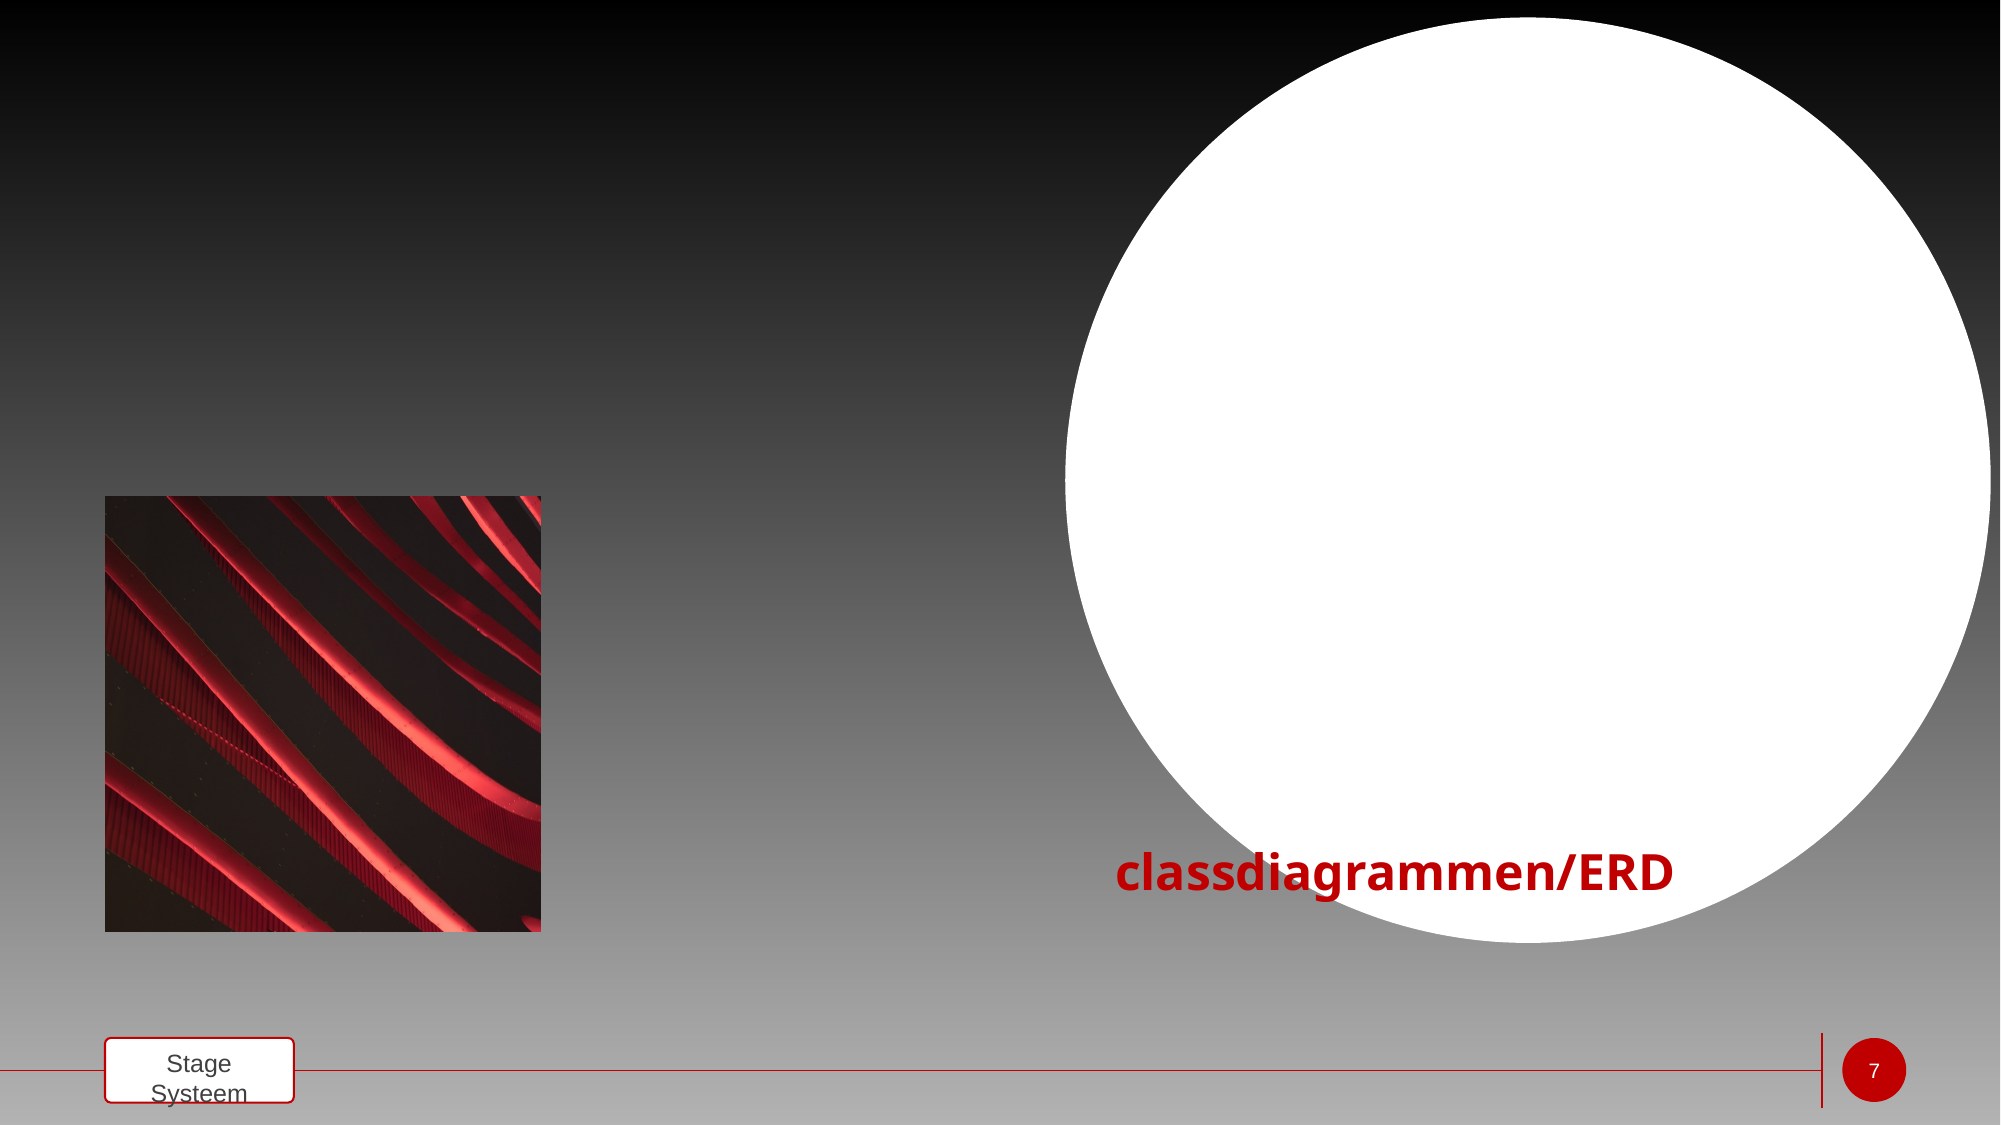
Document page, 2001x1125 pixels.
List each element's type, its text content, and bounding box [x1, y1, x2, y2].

picture [1100, 52, 1957, 909]
text_box Stage Systeem [105, 1037, 294, 1103]
text_box 7 [1842, 1038, 1907, 1103]
title classdiagrammen/ERD [105, 82, 1075, 326]
